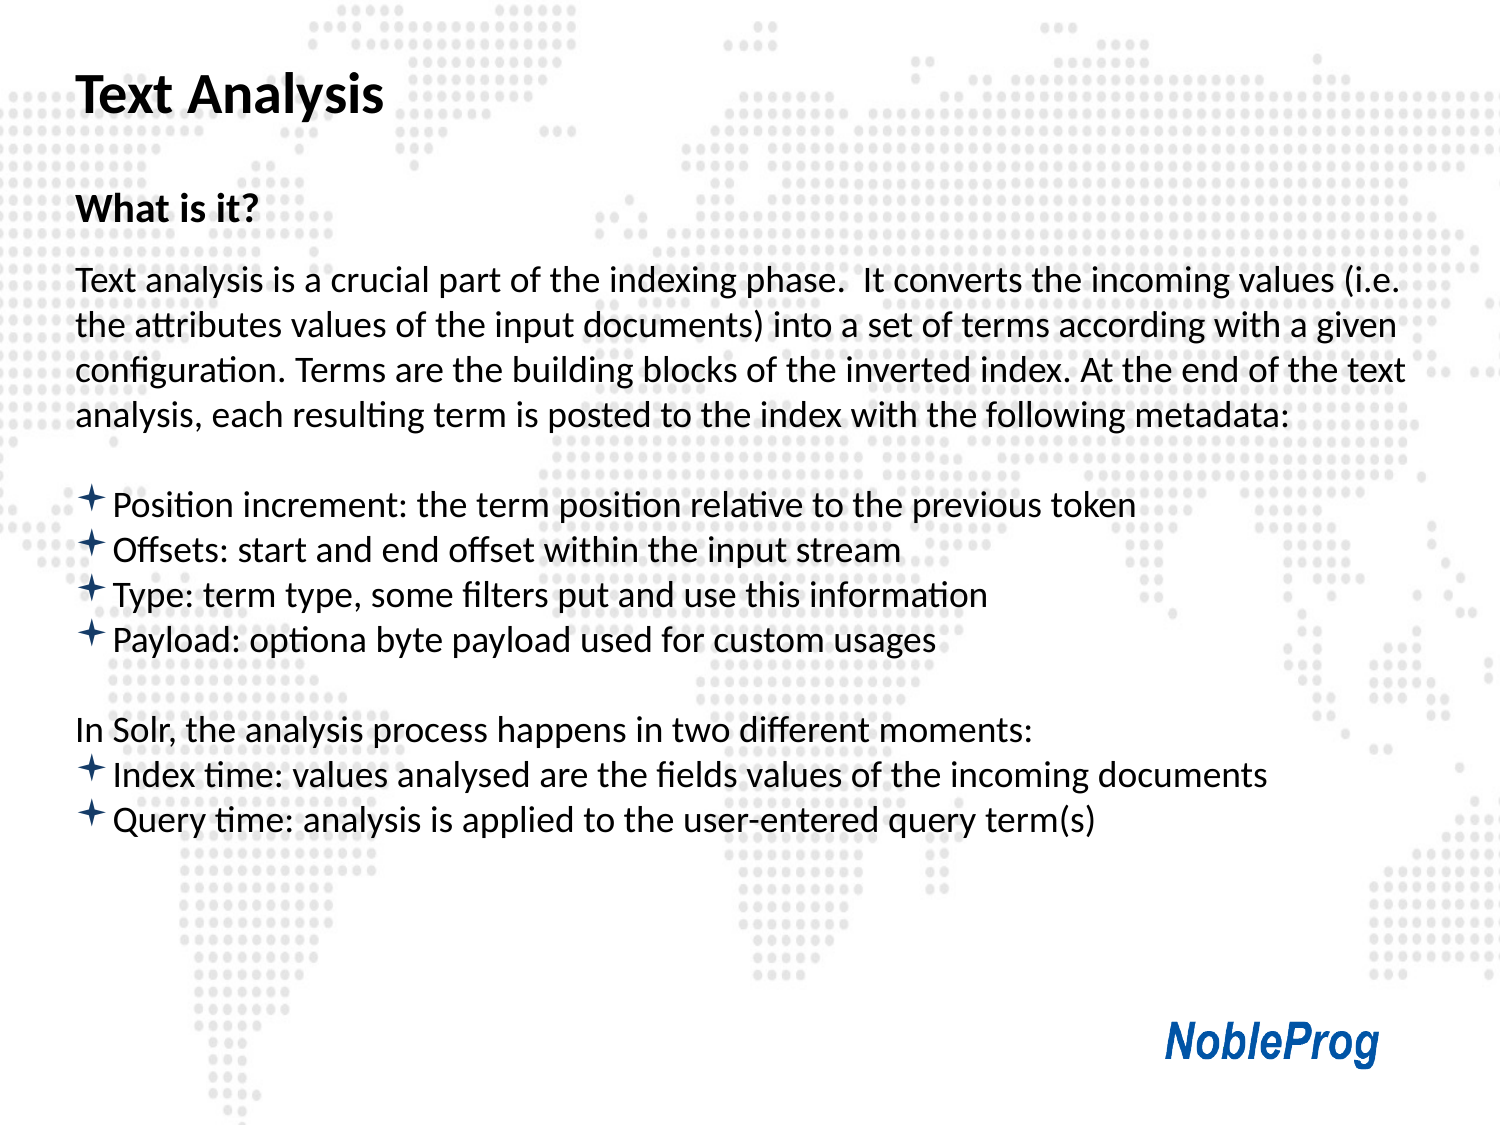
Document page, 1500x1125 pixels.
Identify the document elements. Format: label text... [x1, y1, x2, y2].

text_box Text Analysis [75, 55, 1425, 180]
picture [0, 0, 1500, 1125]
text_box Text analysis is a crucial part of the indexing phase. It converts the incoming values (i.e. the attributes values of the input documents) into a set of terms according with a given configuration. Terms are the building blocks of the inverted index. At the end of the text analysis, each resulting term is posted to the index with the following metadata: Position increment: the term position relative to the previous token Offsets: start and end offset within the input stream Type: term type, some filters put and use this information Payload: optiona byte payload used for custom usages In Solr, the analysis process happens in two different moments: Index time: values analysed are the fields values of the incoming documents Query time: analysis is applied to the user-entered query term(s) [75, 255, 1425, 993]
text_box What is it? [75, 180, 1425, 255]
